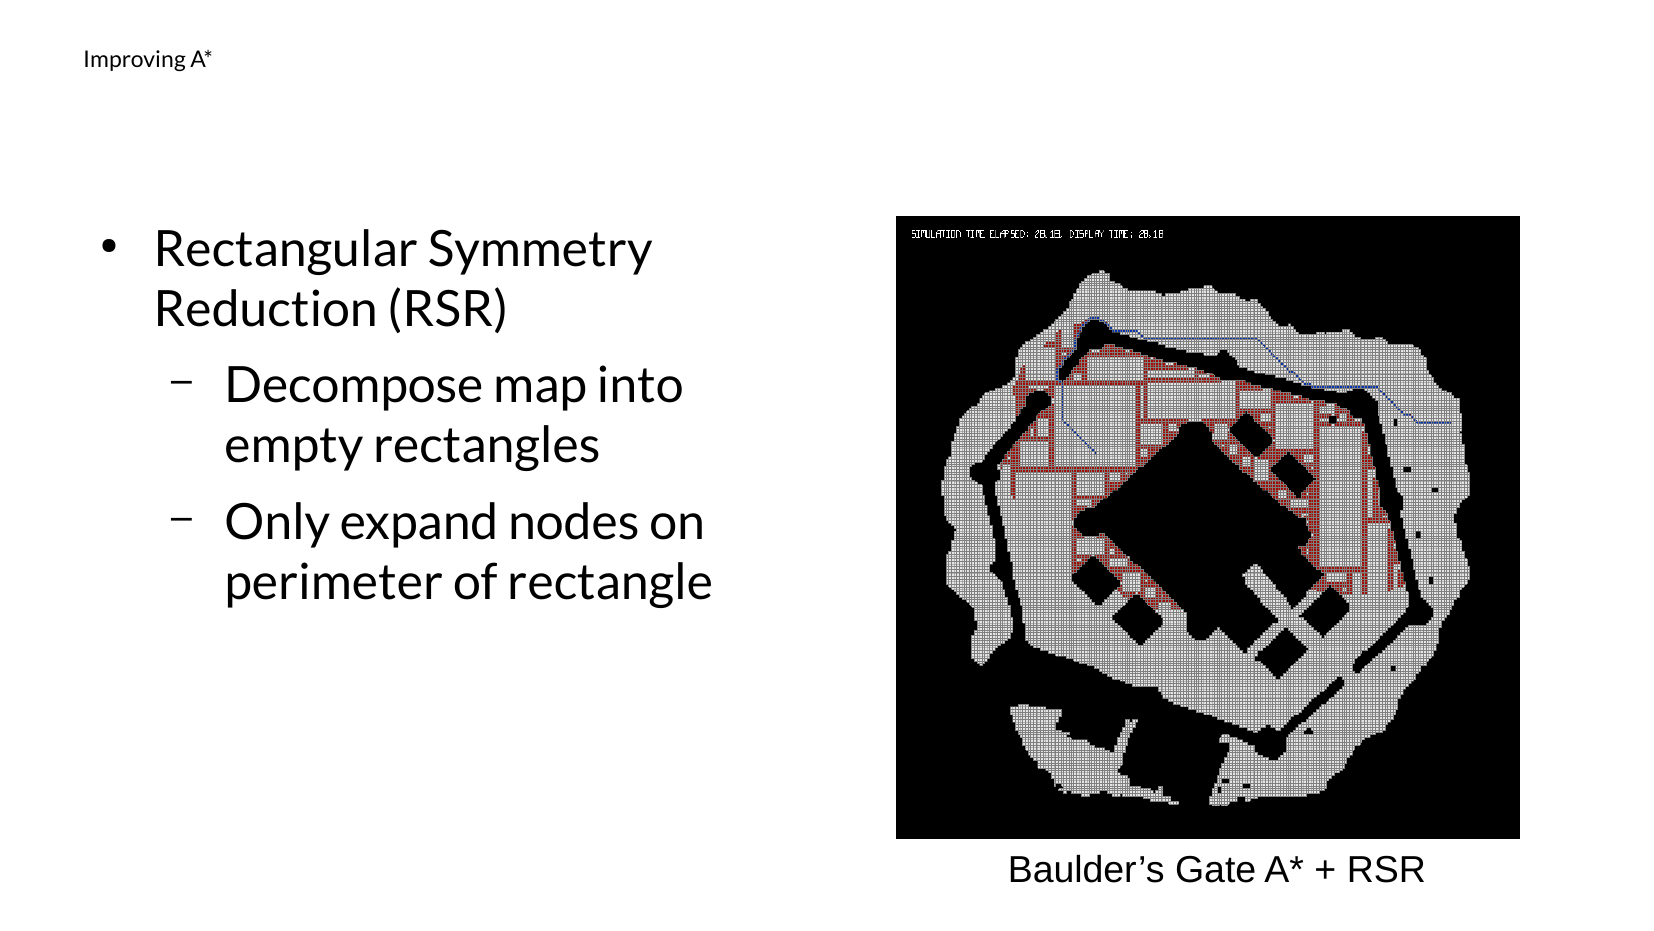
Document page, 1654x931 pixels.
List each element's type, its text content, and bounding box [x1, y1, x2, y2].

picture [896, 216, 1520, 839]
text_box Baulder’s Gate A* + RSR [993, 840, 1441, 898]
list Rectangular Symmetry Reduction (RSR) Decompose map into empty rectangles Only expand nodes on perimeter of rectangle [82, 217, 809, 839]
title Improving A* [83, 0, 1571, 119]
